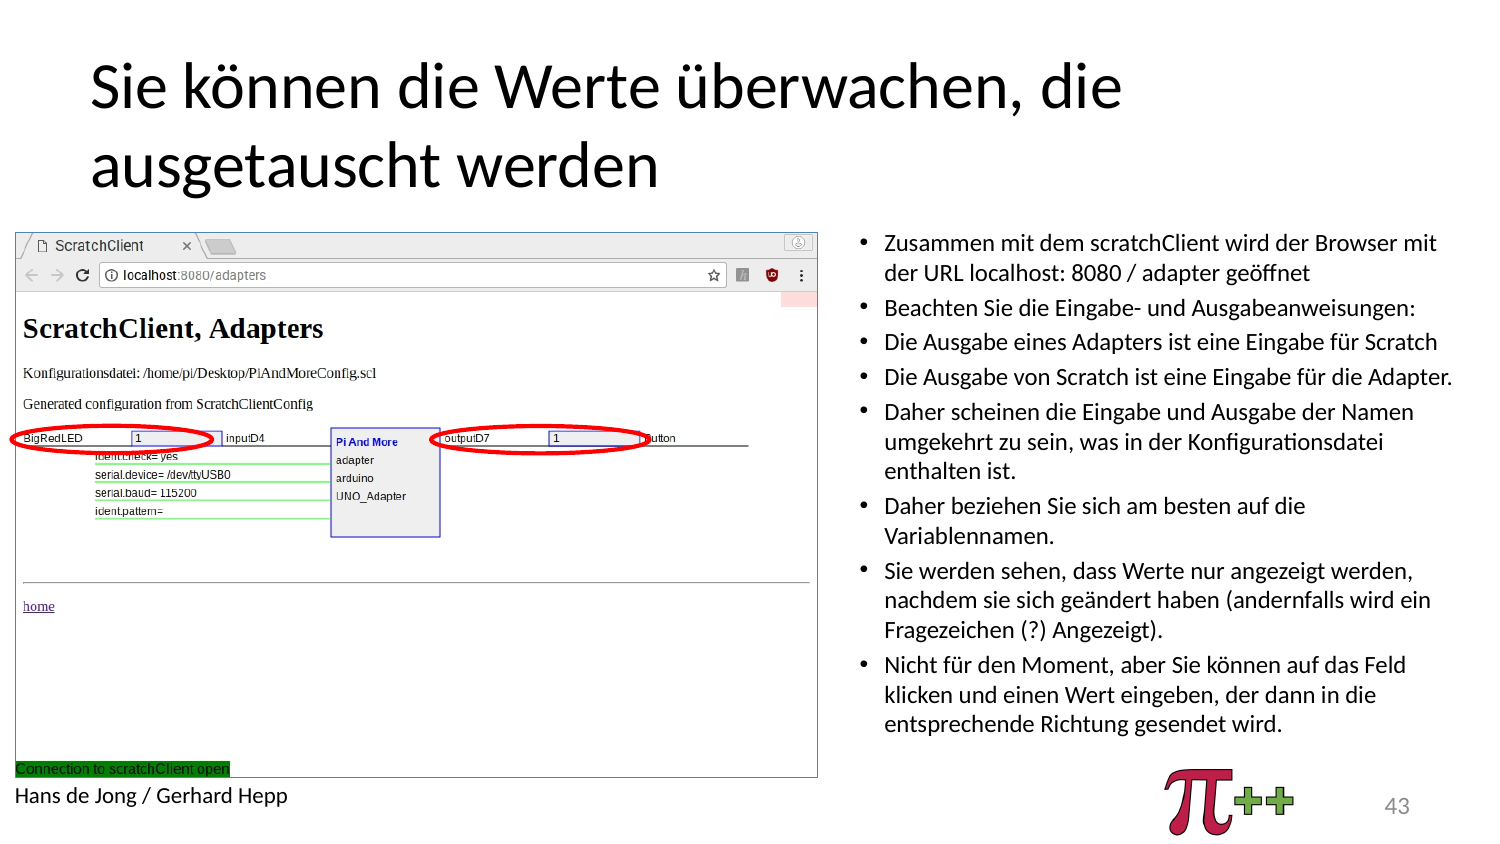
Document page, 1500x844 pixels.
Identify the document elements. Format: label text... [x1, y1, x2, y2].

slide_number <getal> [1340, 782, 1425, 827]
picture [15, 428, 209, 451]
picture [15, 232, 817, 777]
title Sie können die Werte überwachen, die ausgetauscht werden [75, 33, 1425, 210]
picture [1163, 777, 1294, 836]
list Zusammen mit dem scratchClient wird der Browser mit der URL localhost: 8080 / adapter geöffnet Beachten Sie die Eingabe- und Ausgabeanweisungen: Die Ausgabe eines Adapters ist eine Eingabe für Scratch Die Ausgabe von Scratch ist eine Eingabe für die Adapter. Daher scheinen die Eingabe und Ausgabe der Namen umgekehrt zu sein, was in der Konfigurationsdatei enthalten ist. Daher beziehen Sie sich am besten auf die Variablennamen. Sie werden sehen, dass Werte nur angezeigt werden, nachdem sie sich geändert haben (andernfalls wird ein Fragezeichen (?) Angezeigt). Nicht für den Moment, aber Sie können auf das Feld klicken und einen Wert eingeben, der dann in die entsprechende Richtung gesendet wird. [844, 219, 1473, 777]
